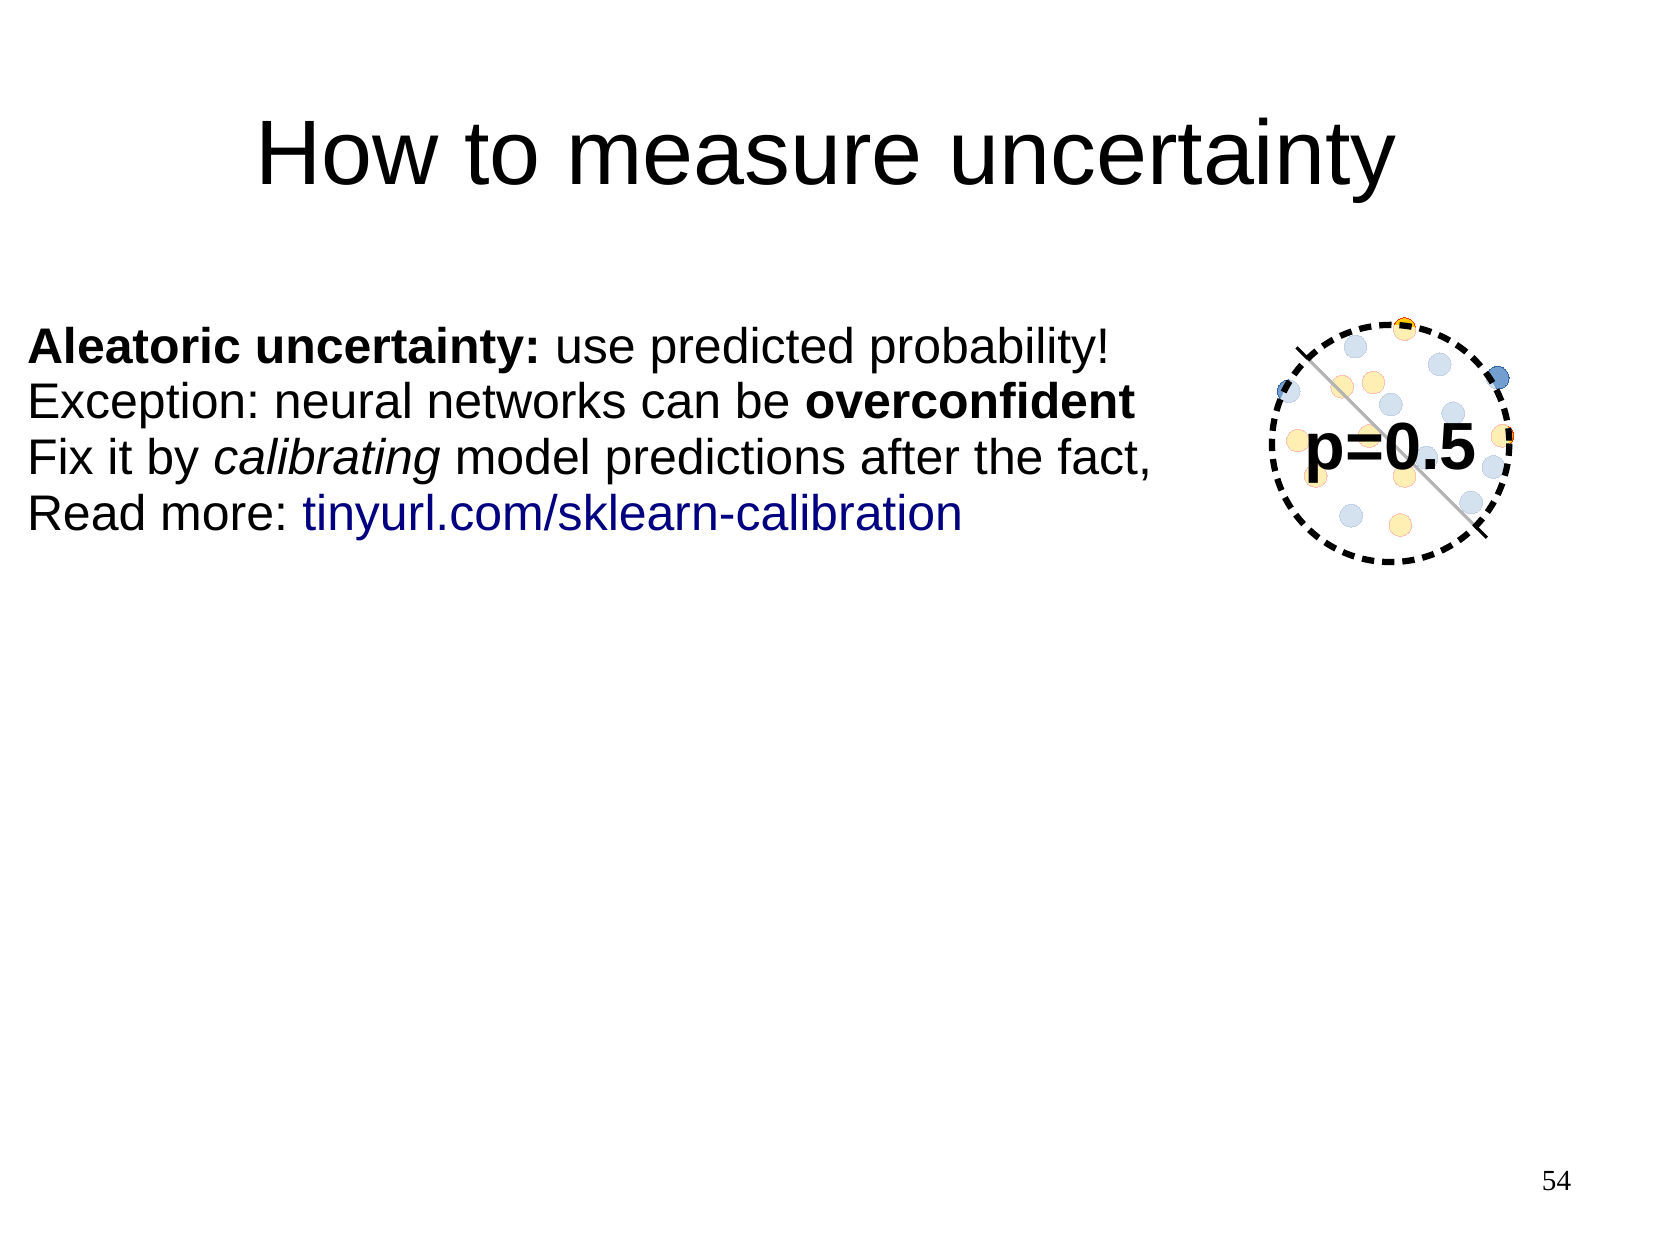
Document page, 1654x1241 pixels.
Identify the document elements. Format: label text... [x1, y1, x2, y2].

text_box p=0.5 [1272, 333, 1510, 559]
title How to measure uncertainty [82, 49, 1571, 169]
text_box Aleatoric uncertainty: use predicted probability! Exception: neural networks can be overconfident Fix it by calibrating model predictions after the fact, Read more: tinyurl.com/sklearn-calibration [27, 169, 1636, 1241]
text_box [1510, 427, 1514, 445]
text_box [1363, 559, 1418, 563]
text_box [1347, 317, 1434, 333]
